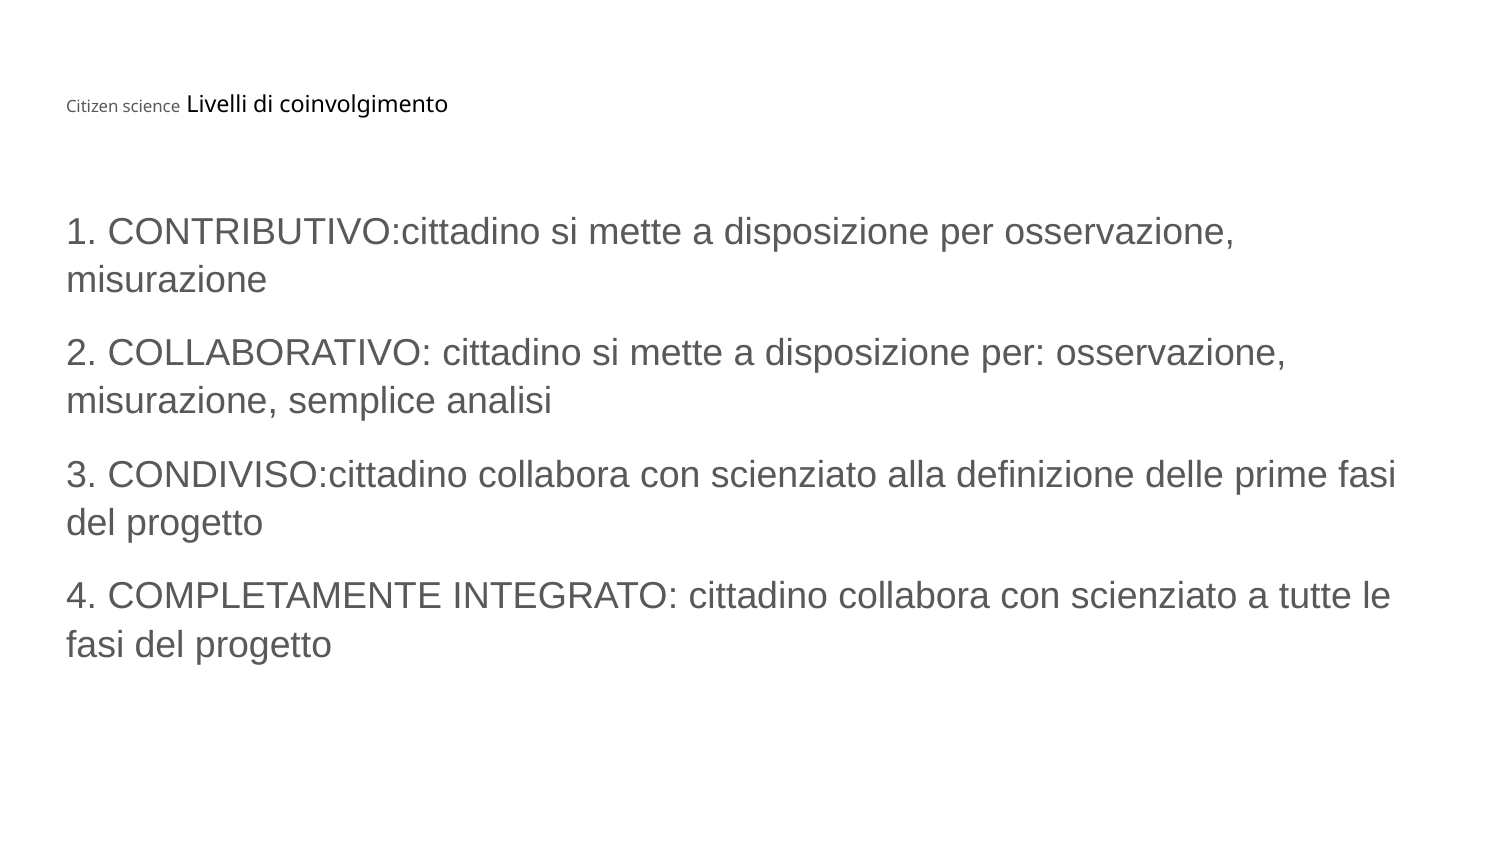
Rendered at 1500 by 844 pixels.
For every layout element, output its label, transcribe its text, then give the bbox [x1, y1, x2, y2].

list 1. CONTRIBUTIVO:cittadino si mette a disposizione per osservazione, misurazione 2. COLLABORATIVO: cittadino si mette a disposizione per: osservazione, misurazione, semplice analisi 3. CONDIVISO:cittadino collabora con scienziato alla definizione delle prime fasi del progetto 4. COMPLETAMENTE INTEGRATO: cittadino collabora con scienziato a tutte le fasi del progetto [51, 189, 1449, 750]
title Citizen science Livelli di coinvolgimento [51, 72, 1449, 167]
